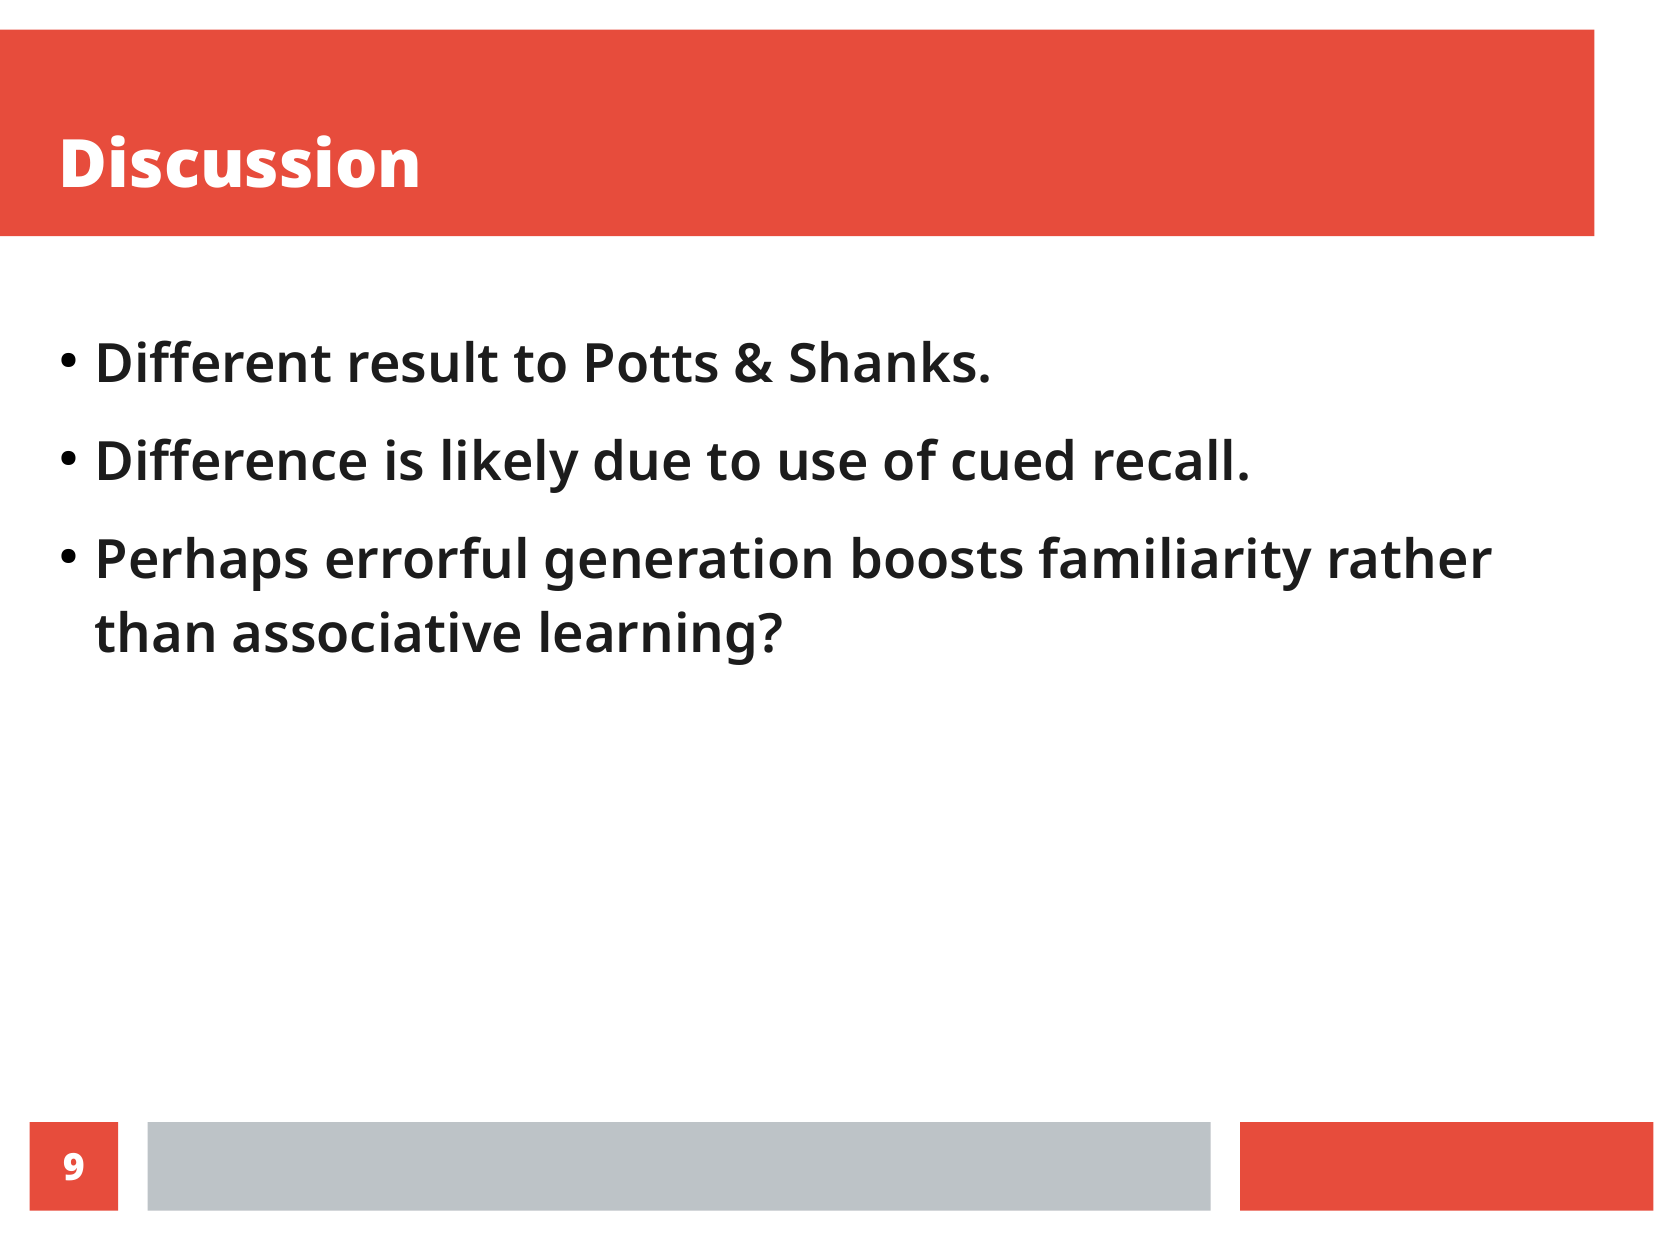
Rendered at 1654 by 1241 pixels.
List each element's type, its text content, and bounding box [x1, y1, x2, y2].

list Different result to Potts & Shanks. Difference is likely due to use of cued recall. Perhaps errorful generation boosts familiarity rather than associative learning? [59, 324, 1565, 1093]
title Discussion [59, 59, 1595, 207]
